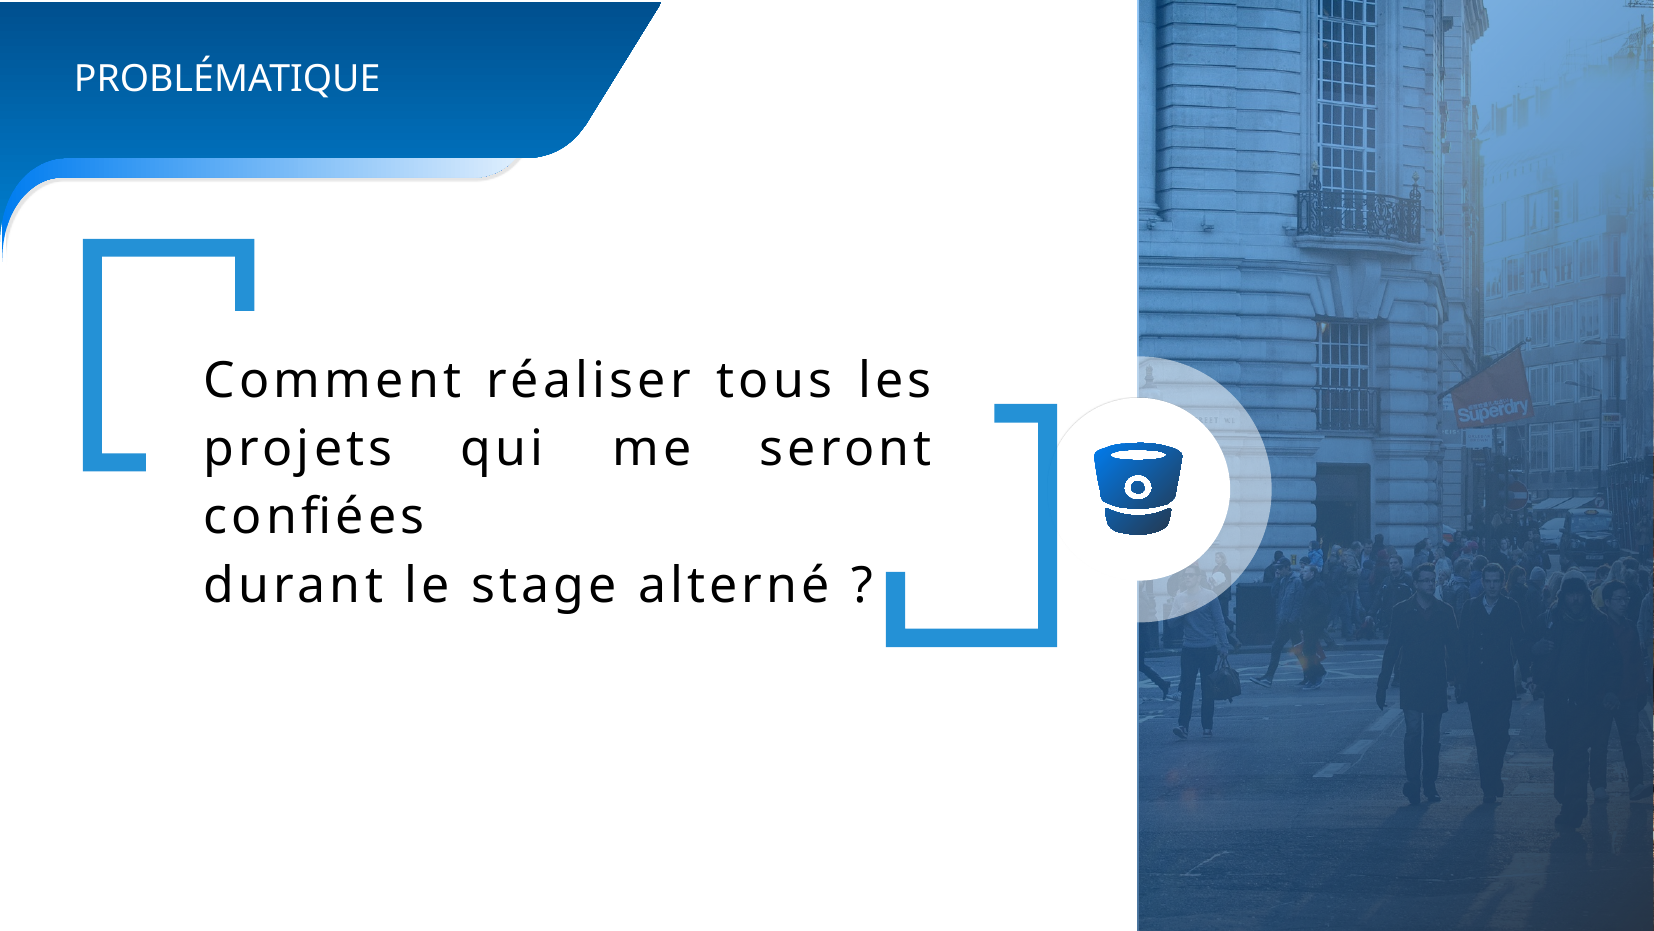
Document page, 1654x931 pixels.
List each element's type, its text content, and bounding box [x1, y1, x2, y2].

text_box [82, 238, 255, 472]
text_box PROBLÉMATIQUE [58, 46, 396, 107]
text_box Comment réaliser tous les projets qui me seront confiées durant le stage alterné ? [188, 336, 969, 640]
text_box [885, 0, 1654, 931]
text_box [0, 2, 662, 263]
